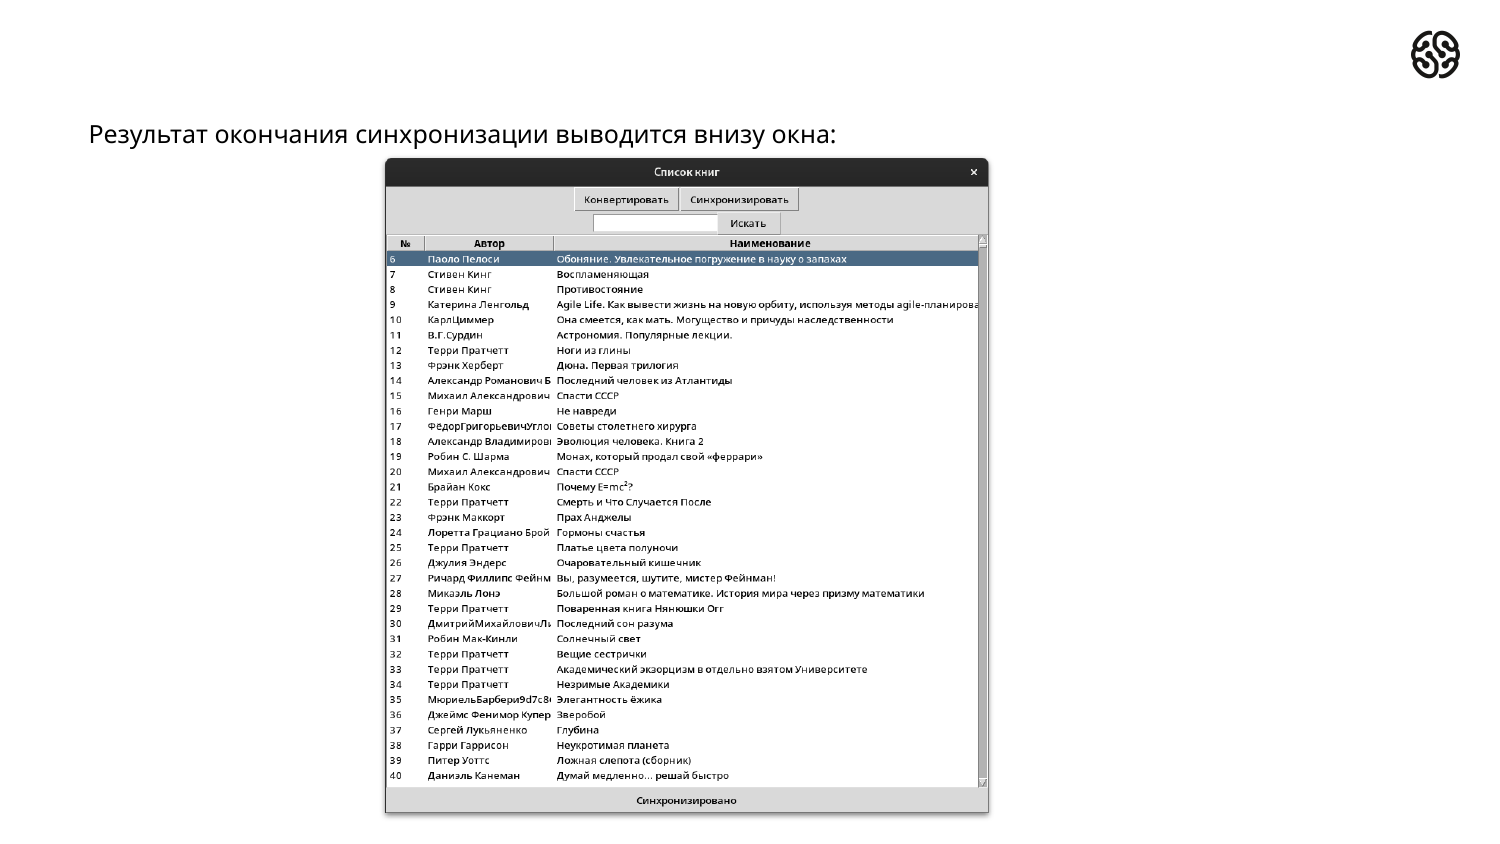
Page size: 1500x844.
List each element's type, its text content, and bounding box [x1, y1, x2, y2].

picture [375, 149, 998, 826]
picture [1411, 30, 1460, 79]
title Результат окончания синхронизации выводится внизу окна: [88, 118, 1412, 260]
